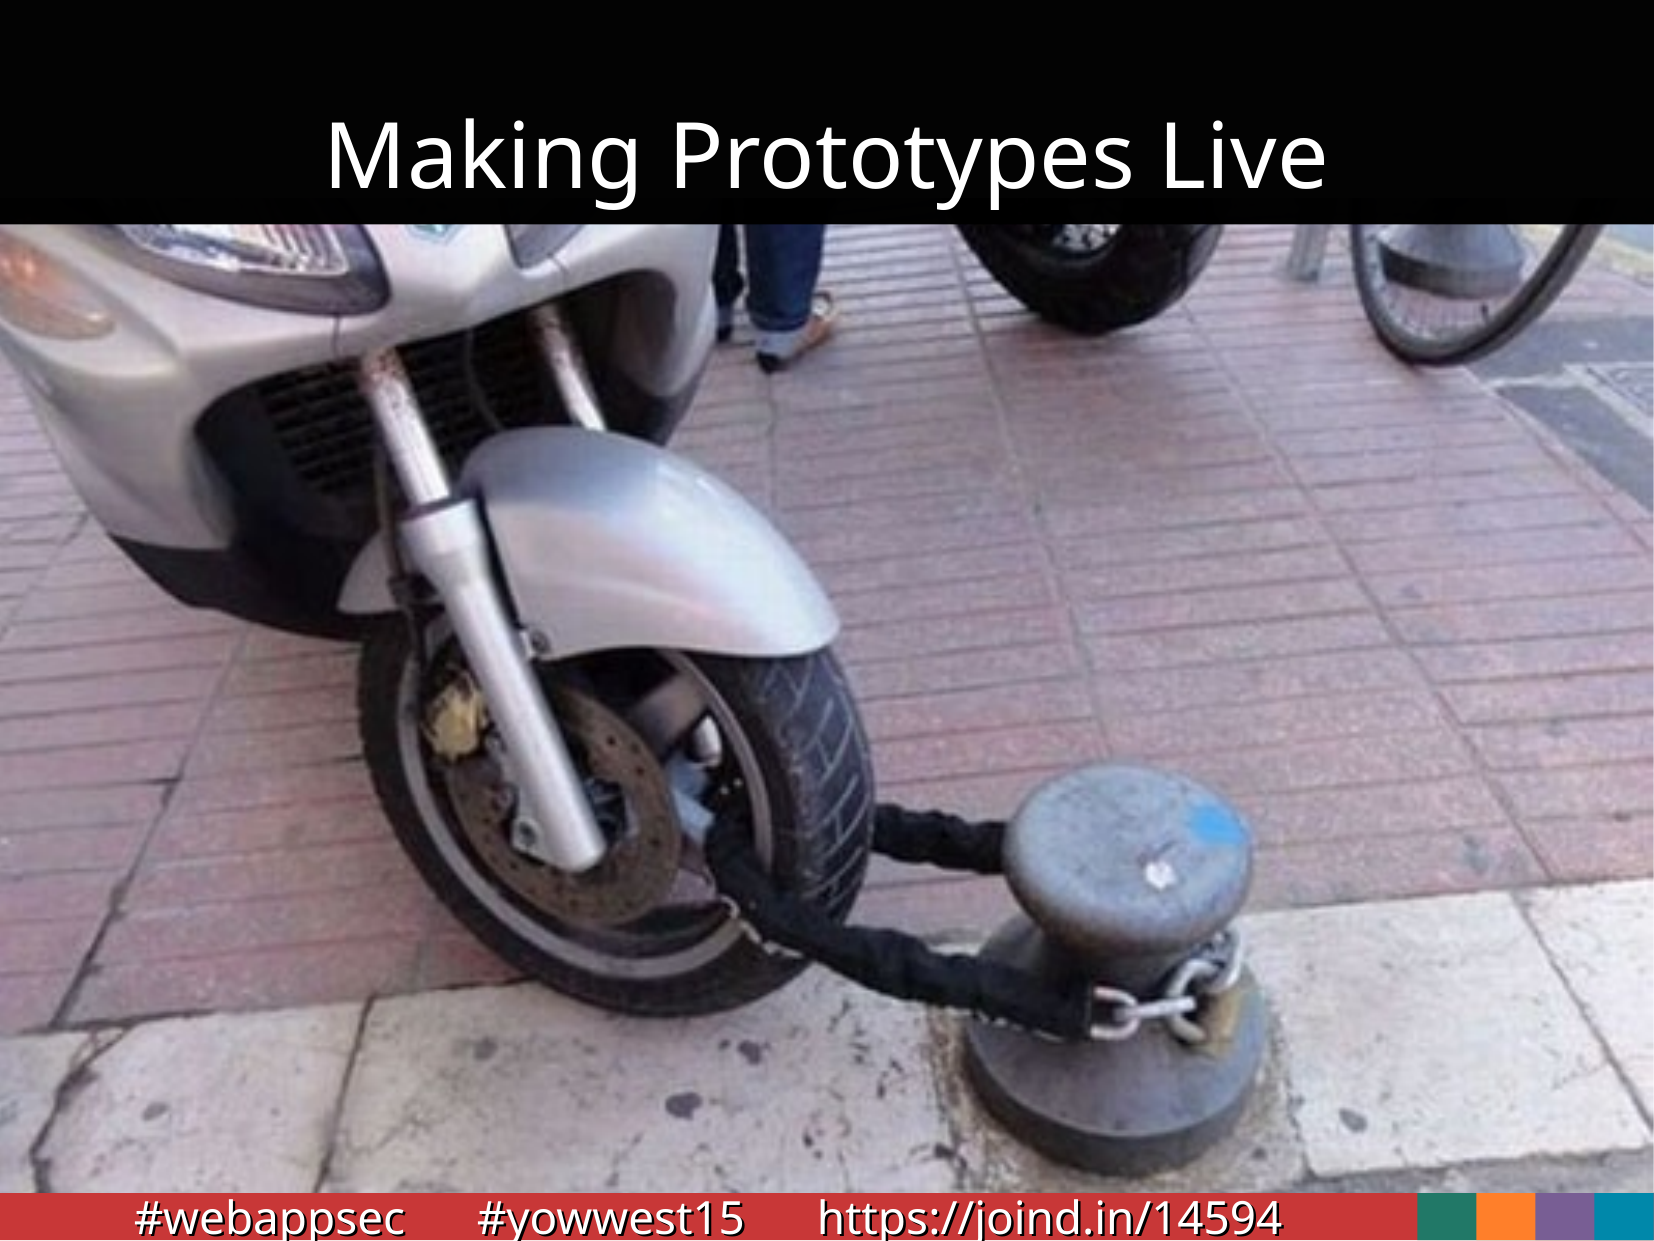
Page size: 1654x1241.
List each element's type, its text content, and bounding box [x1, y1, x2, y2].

text_box [0, 0, 1654, 225]
picture [0, 225, 1654, 1193]
title Making Prototypes Live [82, 49, 1571, 257]
